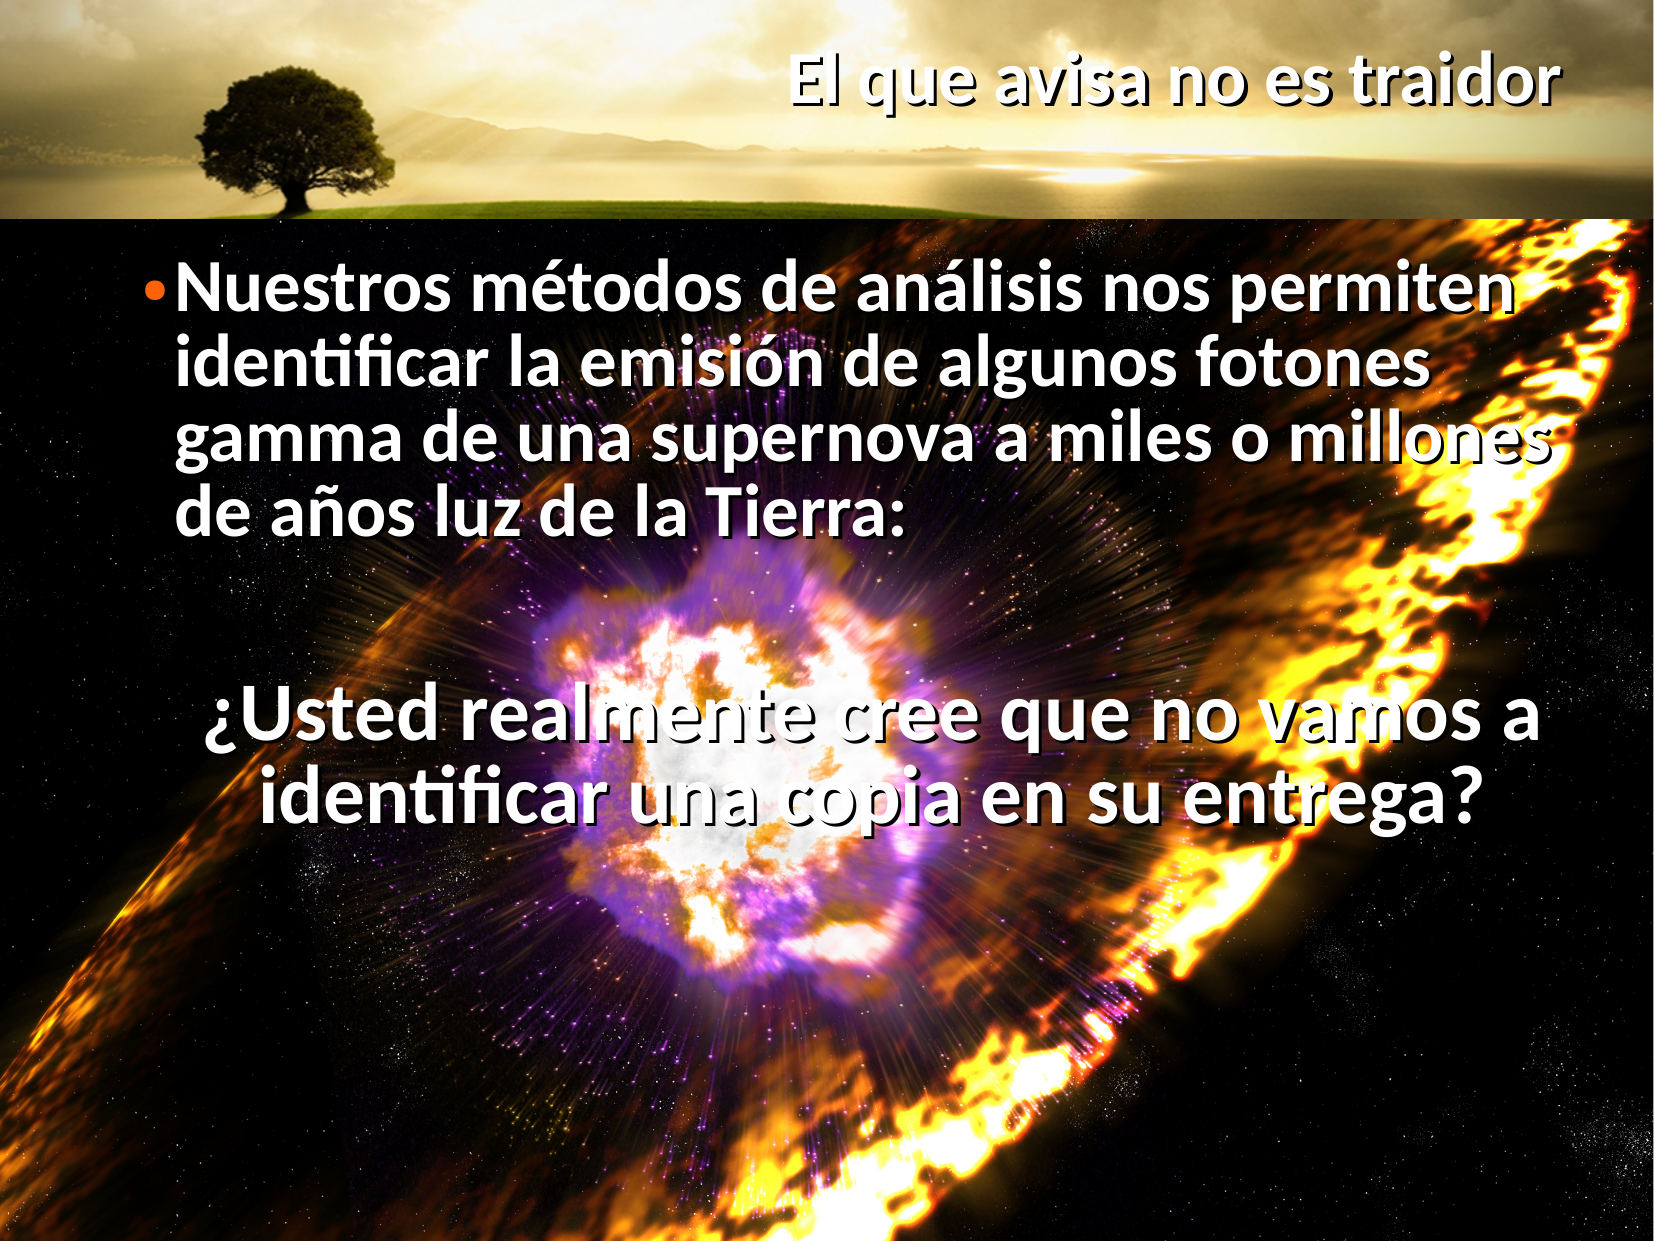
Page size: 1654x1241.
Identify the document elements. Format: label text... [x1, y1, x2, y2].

list Nuestros métodos de análisis nos permiten identificar la emisión de algunos fotones gamma de una supernova a miles o millones de años luz de la Tierra: ¿Usted realmente cree que no vamos a identificar una copia en su entrega? [82, 255, 1571, 1156]
title El que avisa no es traidor [75, 19, 1564, 151]
picture [0, 0, 1654, 1241]
